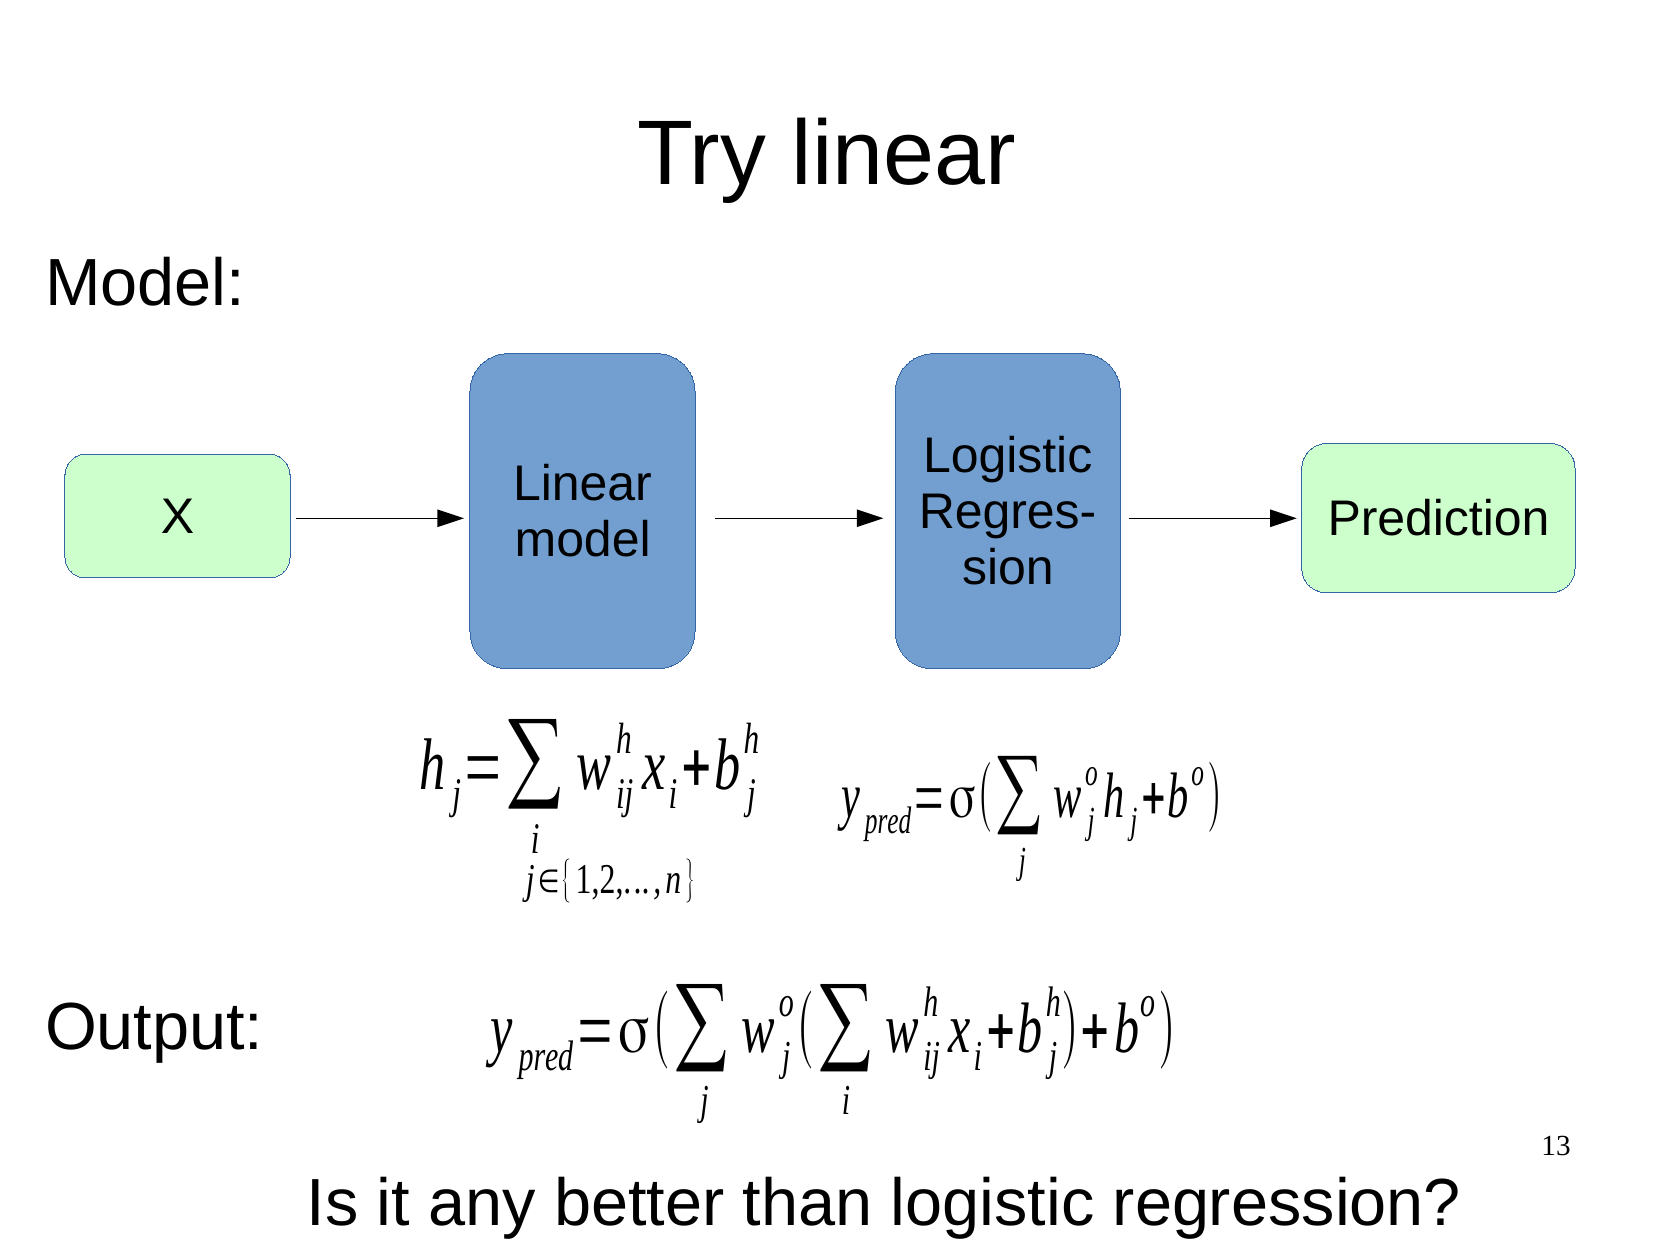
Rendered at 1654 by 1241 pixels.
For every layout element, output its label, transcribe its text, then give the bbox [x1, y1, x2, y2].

chart [825, 748, 1232, 881]
text_box X [64, 454, 291, 578]
text_box Prediction [1301, 443, 1576, 593]
text_box Logistic Regres- sion [895, 353, 1121, 669]
chart [406, 711, 772, 906]
title Try linear [82, 49, 1571, 257]
text_box Output: [45, 989, 366, 1065]
text_box Is it any better than logistic regression? [306, 1165, 1537, 1241]
text_box Linear model [469, 353, 696, 669]
text_box Model: [45, 230, 676, 334]
chart [471, 976, 1189, 1124]
